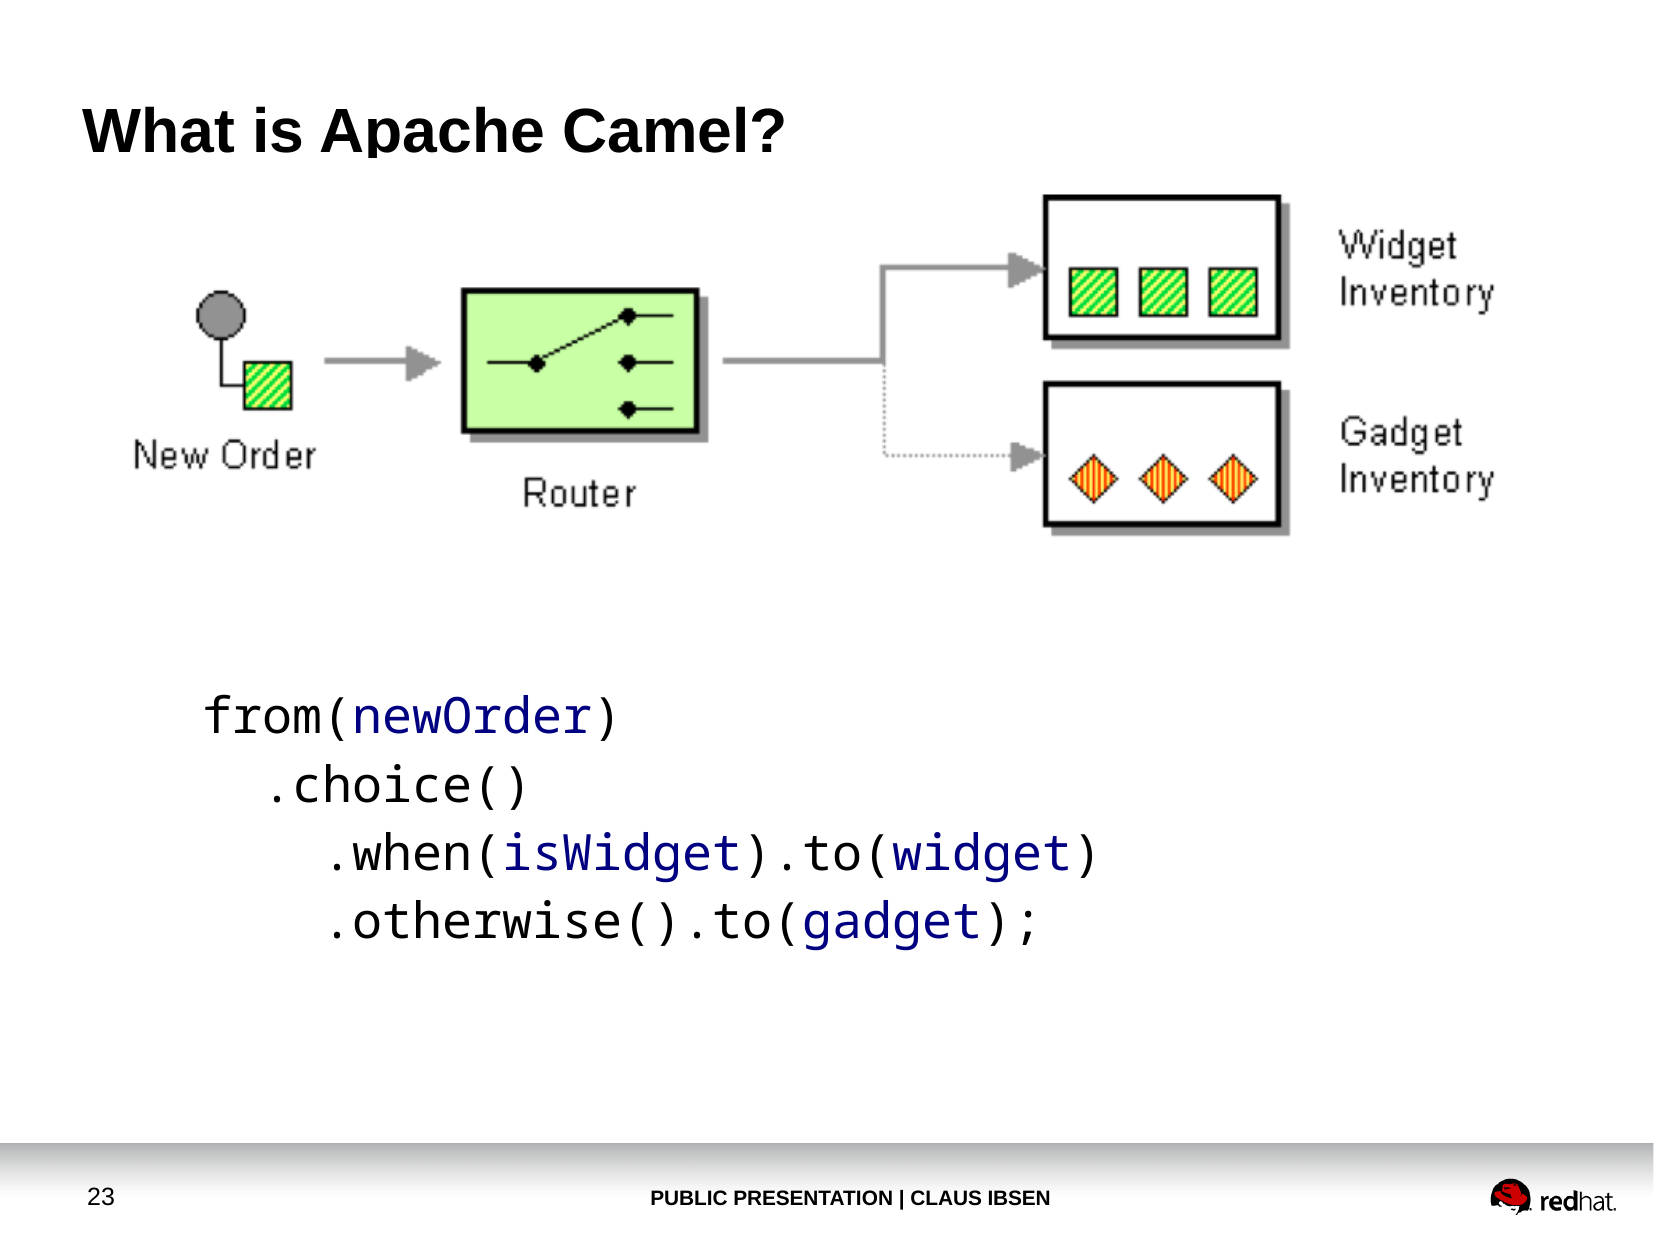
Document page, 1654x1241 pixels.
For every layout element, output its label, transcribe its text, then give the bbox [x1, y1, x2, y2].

picture [0, 1143, 1654, 1241]
text_box from(newOrder) .choice() .when(isWidget).to(widget) .otherwise().to(gadget); [187, 673, 1121, 921]
picture [75, 158, 1567, 563]
title What is Apache Camel? [82, 37, 1571, 226]
